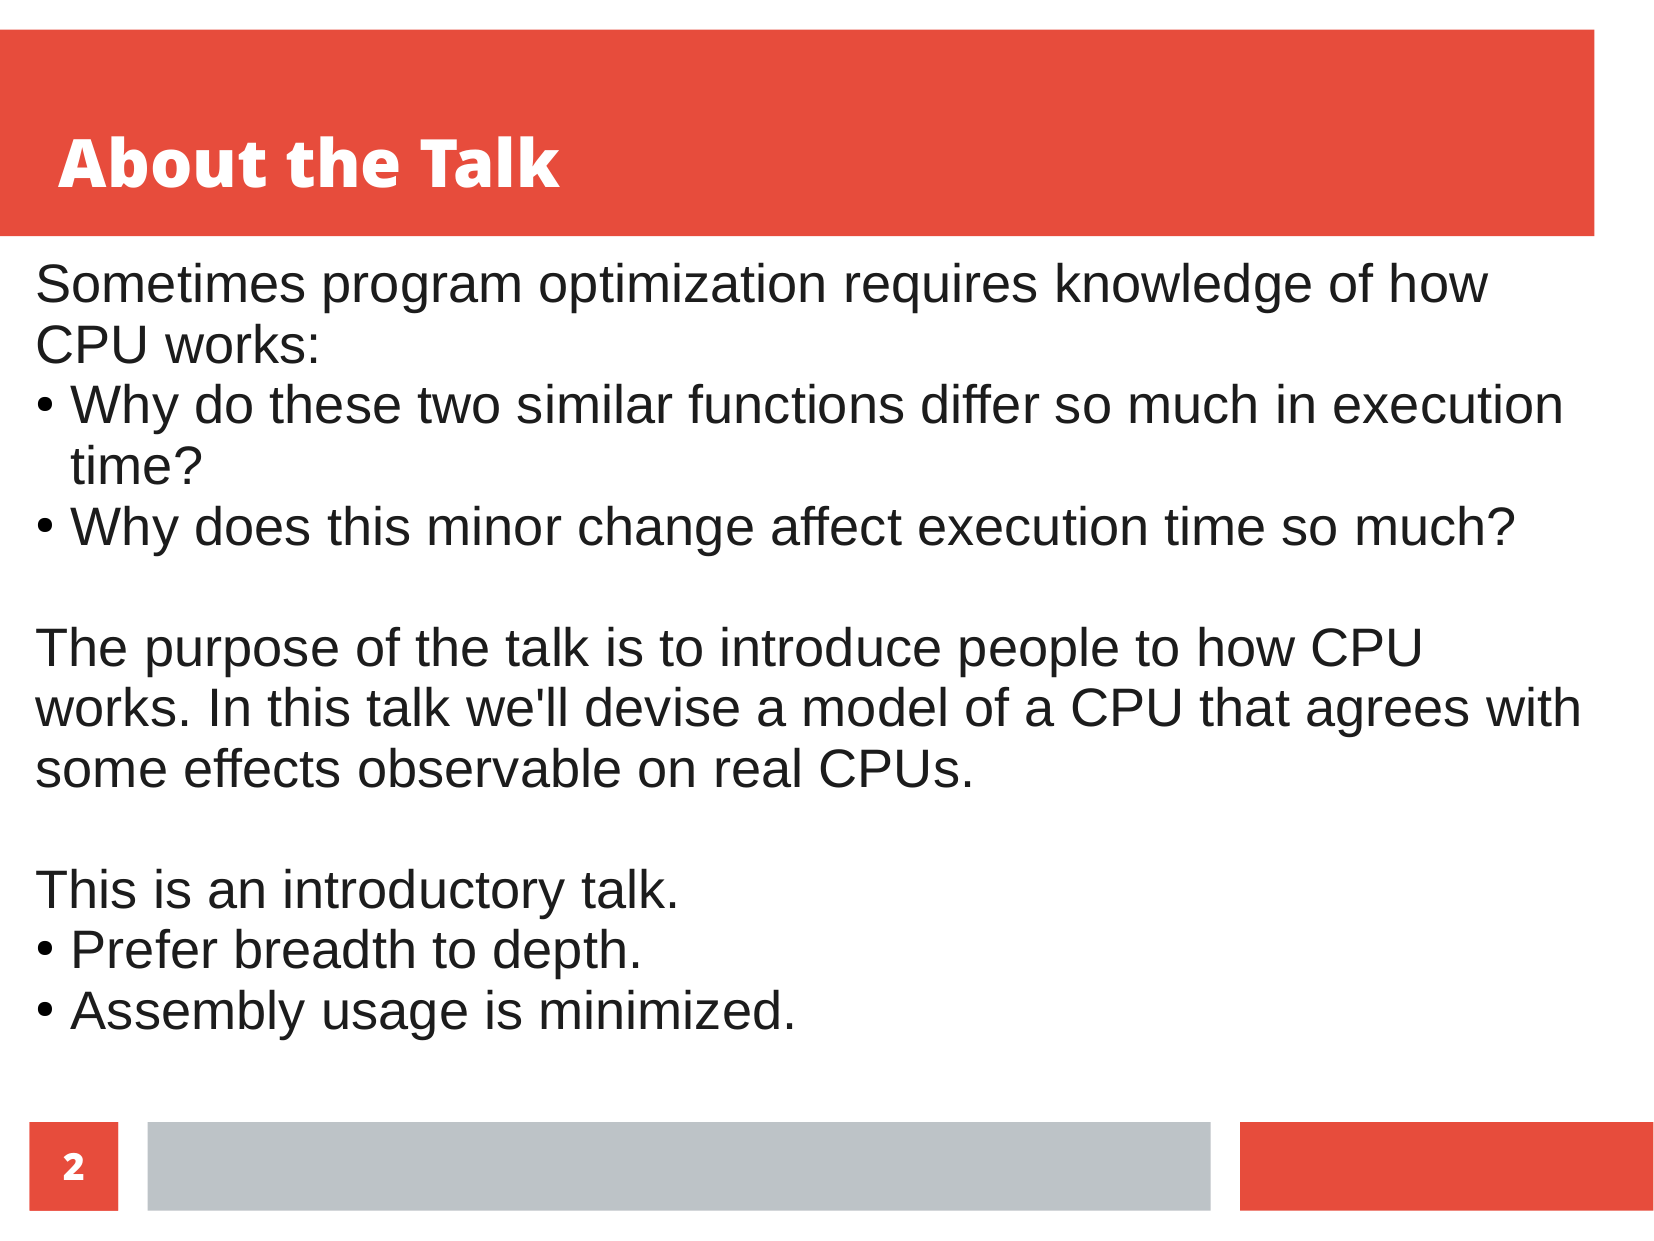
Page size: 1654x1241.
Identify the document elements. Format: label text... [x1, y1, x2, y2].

text_box Sometimes program optimization requires knowledge of how CPU works: Why do these two similar functions differ so much in execution time? Why does this minor change affect execution time so much? The purpose of the talk is to introduce people to how CPU works. In this talk we'll devise a model of a CPU that agrees with some effects observable on real CPUs. This is an introductory talk. Prefer breadth to depth. Assembly usage is minimized. [35, 253, 1595, 400]
title About the Talk [59, 59, 1595, 207]
